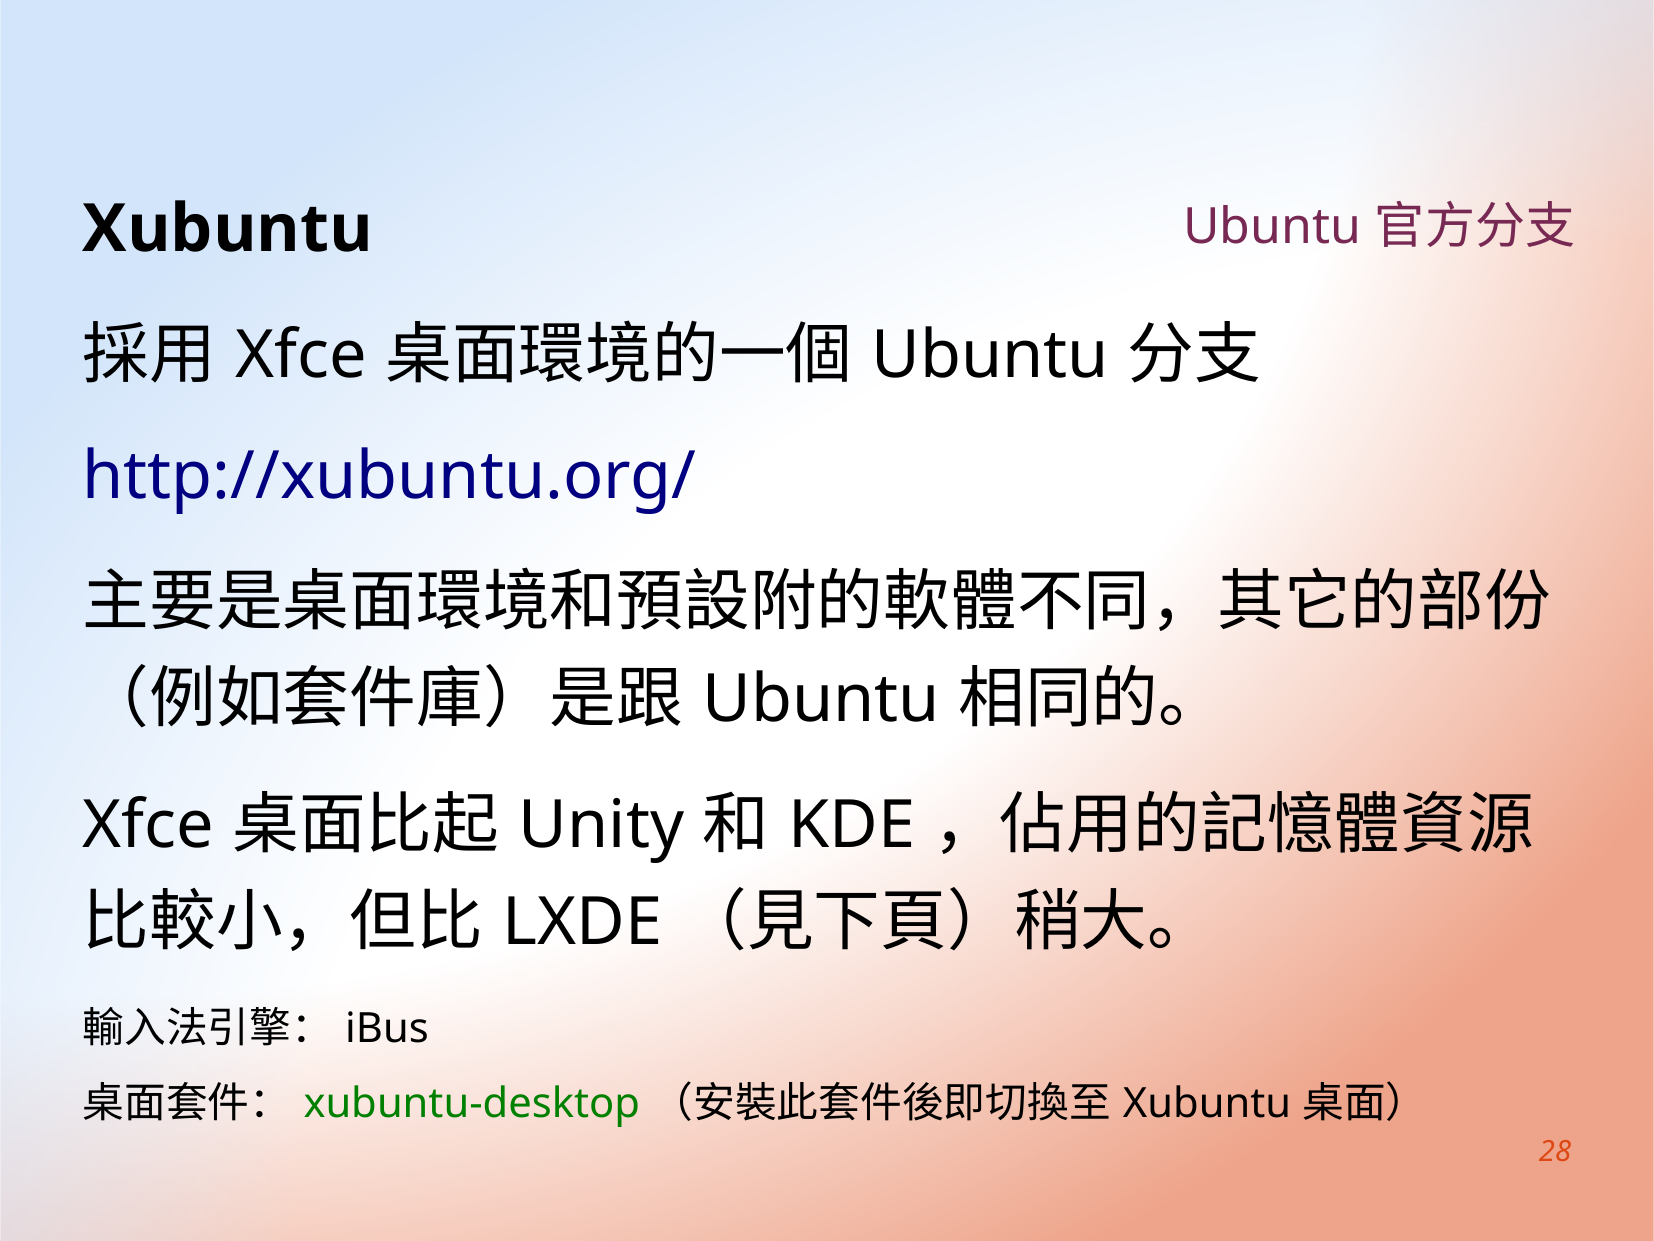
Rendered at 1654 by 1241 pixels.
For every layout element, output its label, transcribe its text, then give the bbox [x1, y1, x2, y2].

text_box Ubuntu官方分支 [1177, 180, 1571, 252]
list Xubuntu 採用Xfce桌面環境的一個Ubuntu分支 http://xubuntu.org/ 主要是桌面環境和預設附的軟體不同，其它的部份（例如套件庫）是跟Ubuntu相同的。 Xfce桌面比起Unity和KDE，佔用的記憶體資源比較小，但比LXDE（見下頁）稍大。 輸入法引擎：iBus 桌面套件：xubuntu-desktop（安裝此套件後即切換至Xubuntu桌面） [82, 180, 1571, 1201]
picture [0, 0, 1654, 1241]
